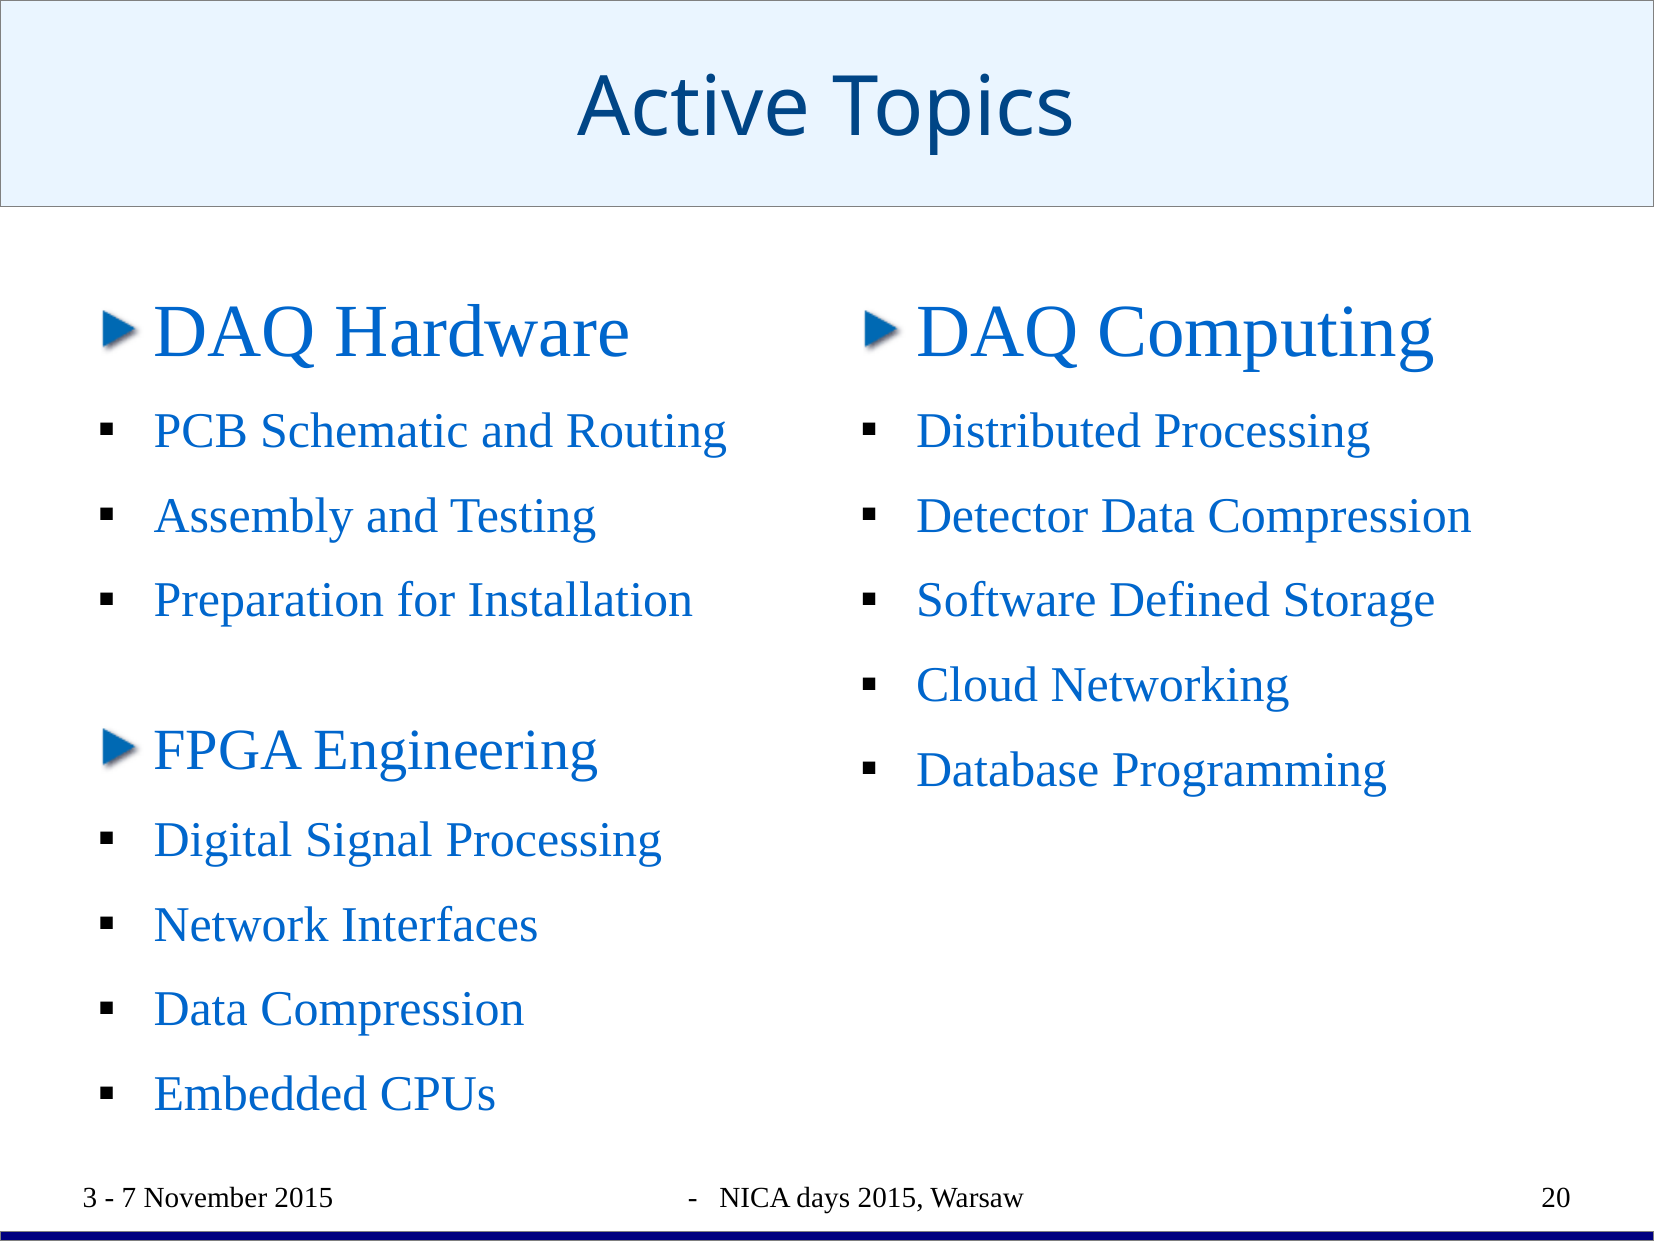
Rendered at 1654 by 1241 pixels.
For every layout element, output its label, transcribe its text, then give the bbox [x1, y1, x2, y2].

list DAQ Hardware PCB Schematic and Routing Assembly and Testing Preparation for Installation [82, 290, 809, 681]
title Active Topics [82, 29, 1571, 178]
list FPGA Engineering Digital Signal Processing Network Interfaces Data Compression Embedded CPUs [82, 717, 809, 1122]
list DAQ Computing Distributed Processing Detector Data Compression Software Defined Storage Cloud Networking Database Programming [845, 290, 1572, 1109]
